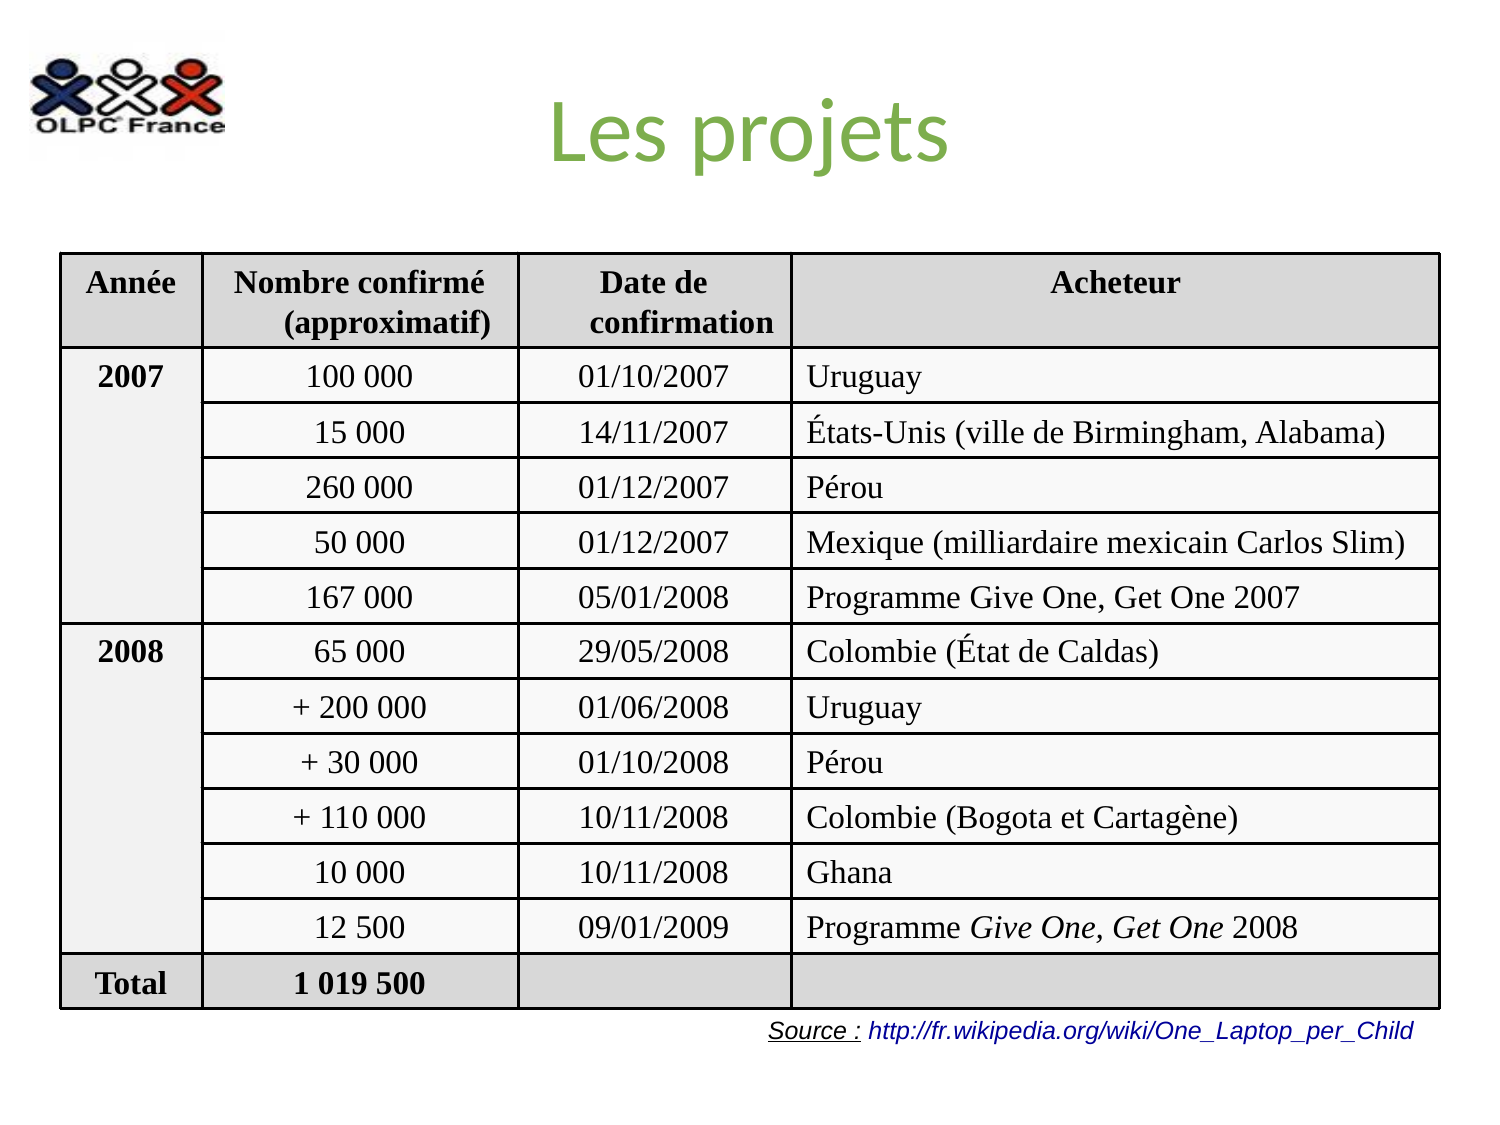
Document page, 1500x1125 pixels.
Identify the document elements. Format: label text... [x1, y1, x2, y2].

title Les projets [74, 45, 1425, 232]
text_box Source : http://fr.wikipedia.org/wiki/One_Laptop_per_Child [753, 1011, 1438, 1052]
picture [29, 30, 225, 161]
picture [58, 250, 1442, 1010]
